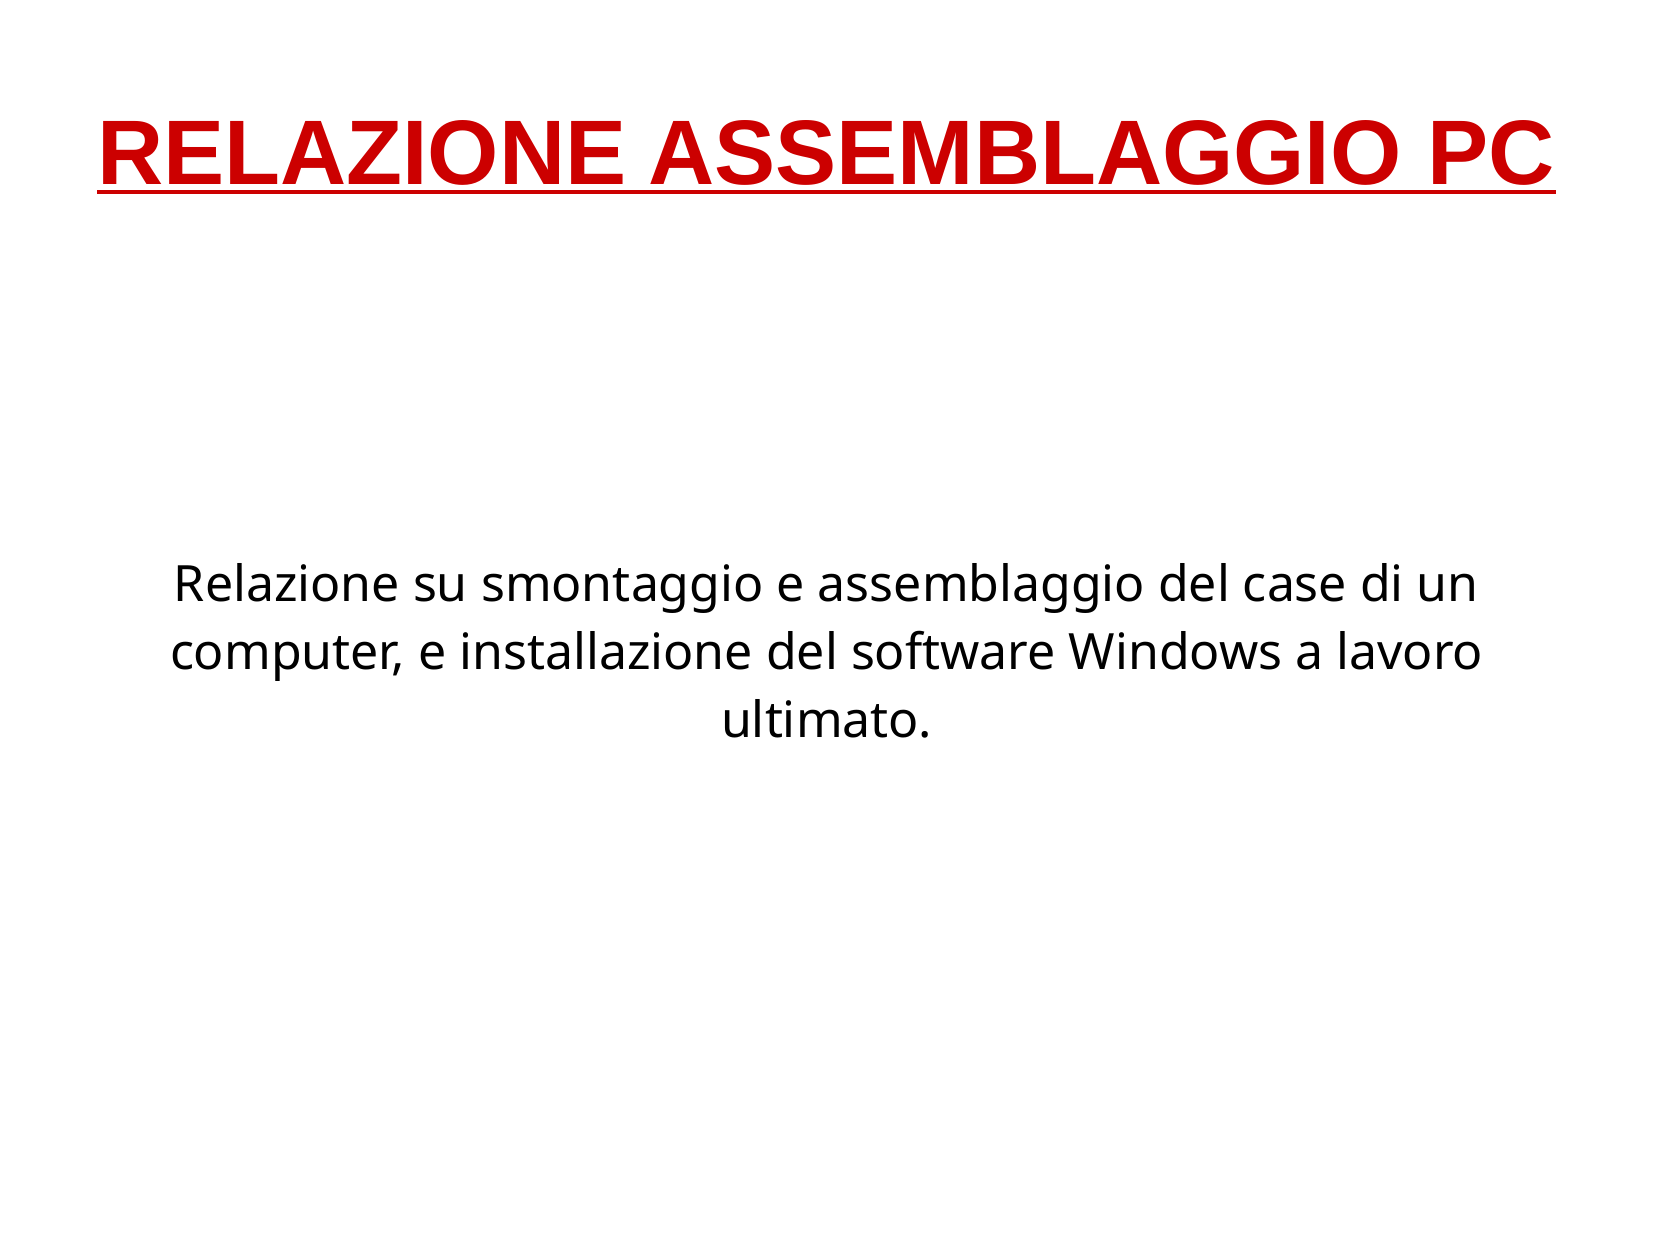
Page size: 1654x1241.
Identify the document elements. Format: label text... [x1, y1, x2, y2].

title RELAZIONE ASSEMBLAGGIO PC [82, 49, 1571, 257]
subtitle Relazione su smontaggio e assemblaggio del case di un computer, e installazione del software Windows a lavoro ultimato. [82, 290, 1571, 1010]
